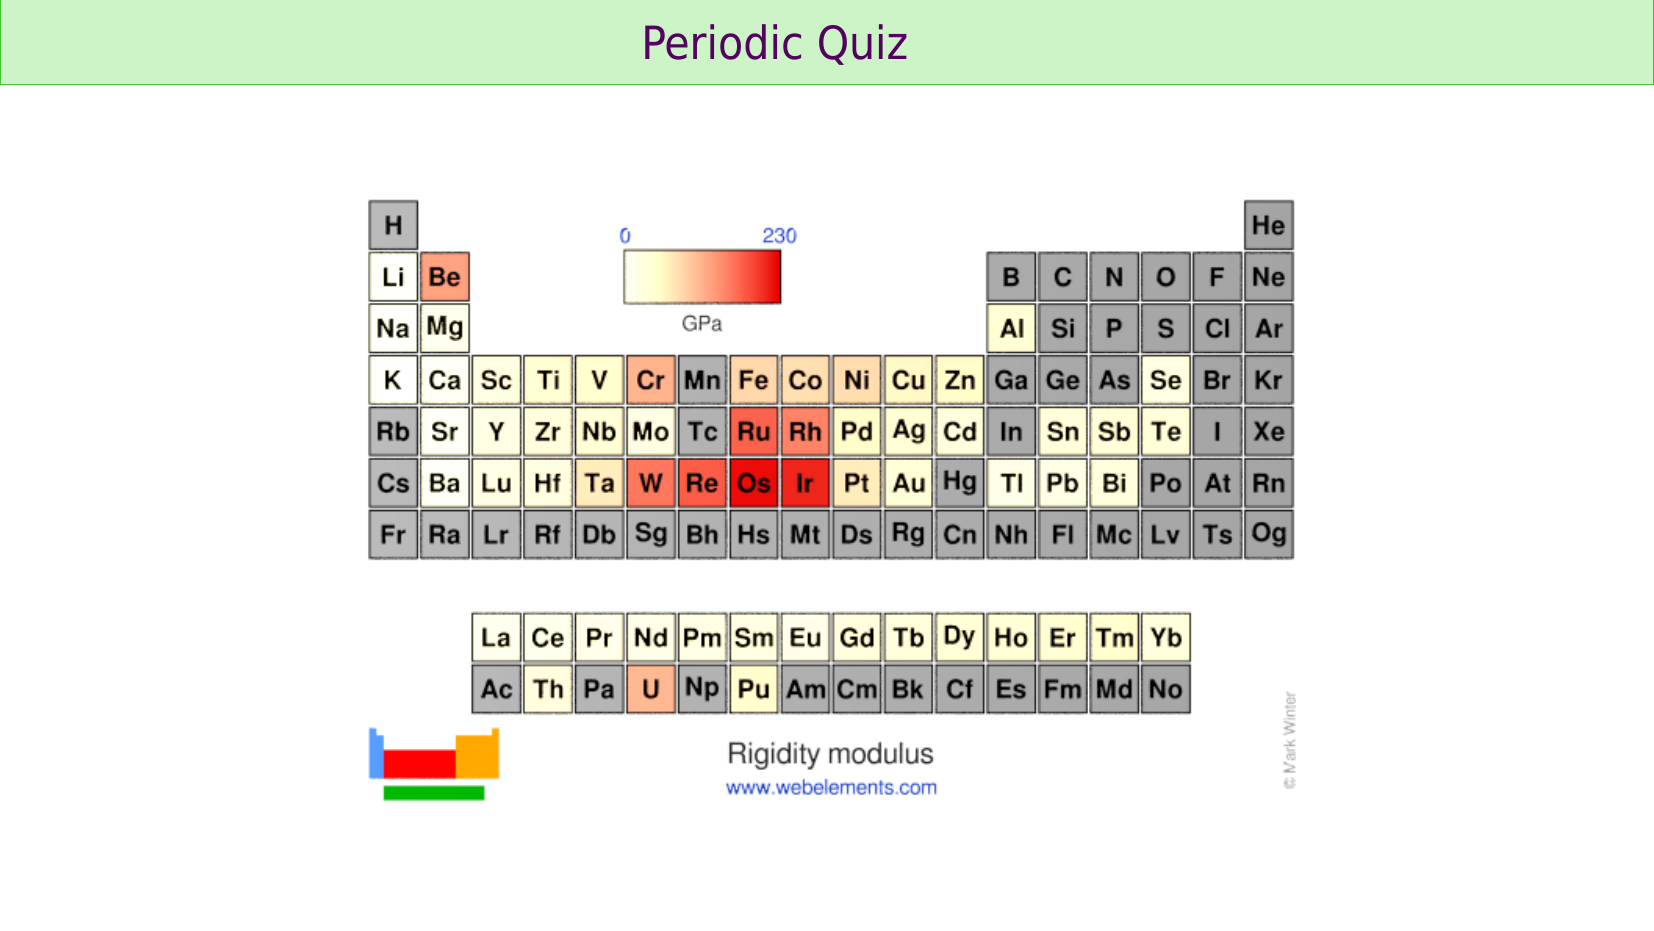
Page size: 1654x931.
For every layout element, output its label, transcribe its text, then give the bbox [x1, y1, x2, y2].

text_box [0, 0, 1654, 85]
picture [331, 183, 1332, 809]
text_box Periodic Quiz [626, 9, 937, 78]
